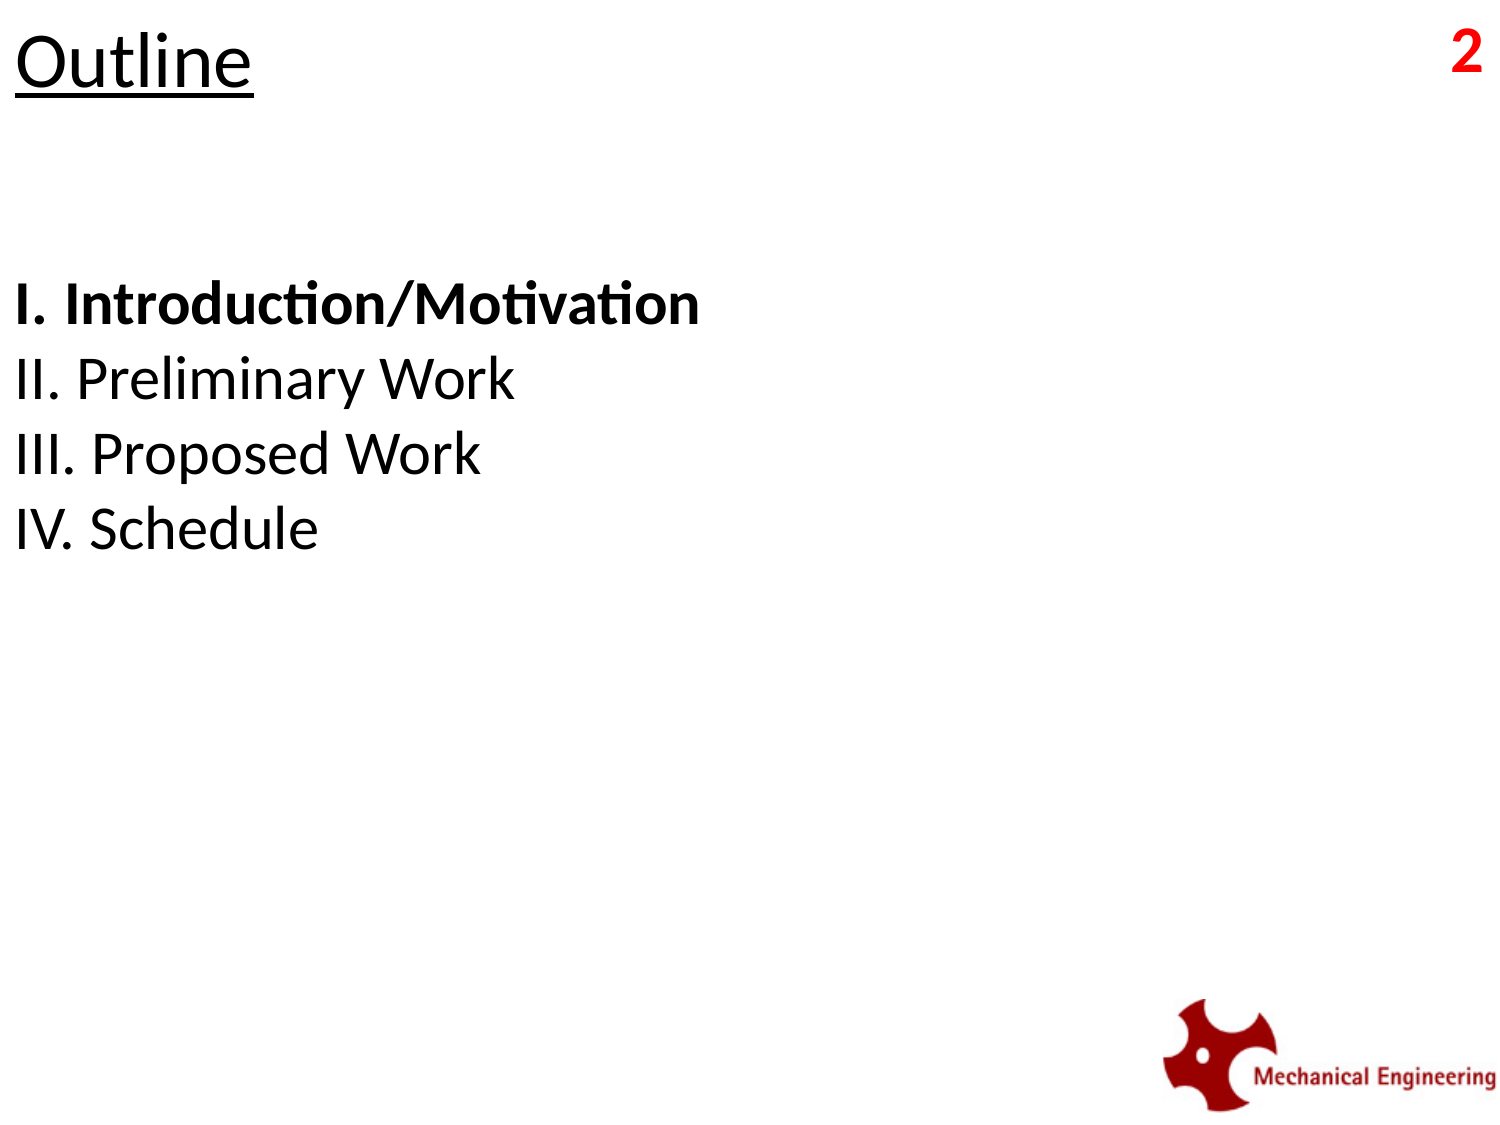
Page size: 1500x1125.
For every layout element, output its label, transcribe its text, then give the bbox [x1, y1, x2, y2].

text_box 2 [1436, 0, 1500, 93]
picture [1162, 999, 1497, 1113]
text_box Introduction/Motivation Preliminary Work Proposed Work Schedule [0, 179, 1486, 570]
title Outline [0, 0, 1351, 150]
